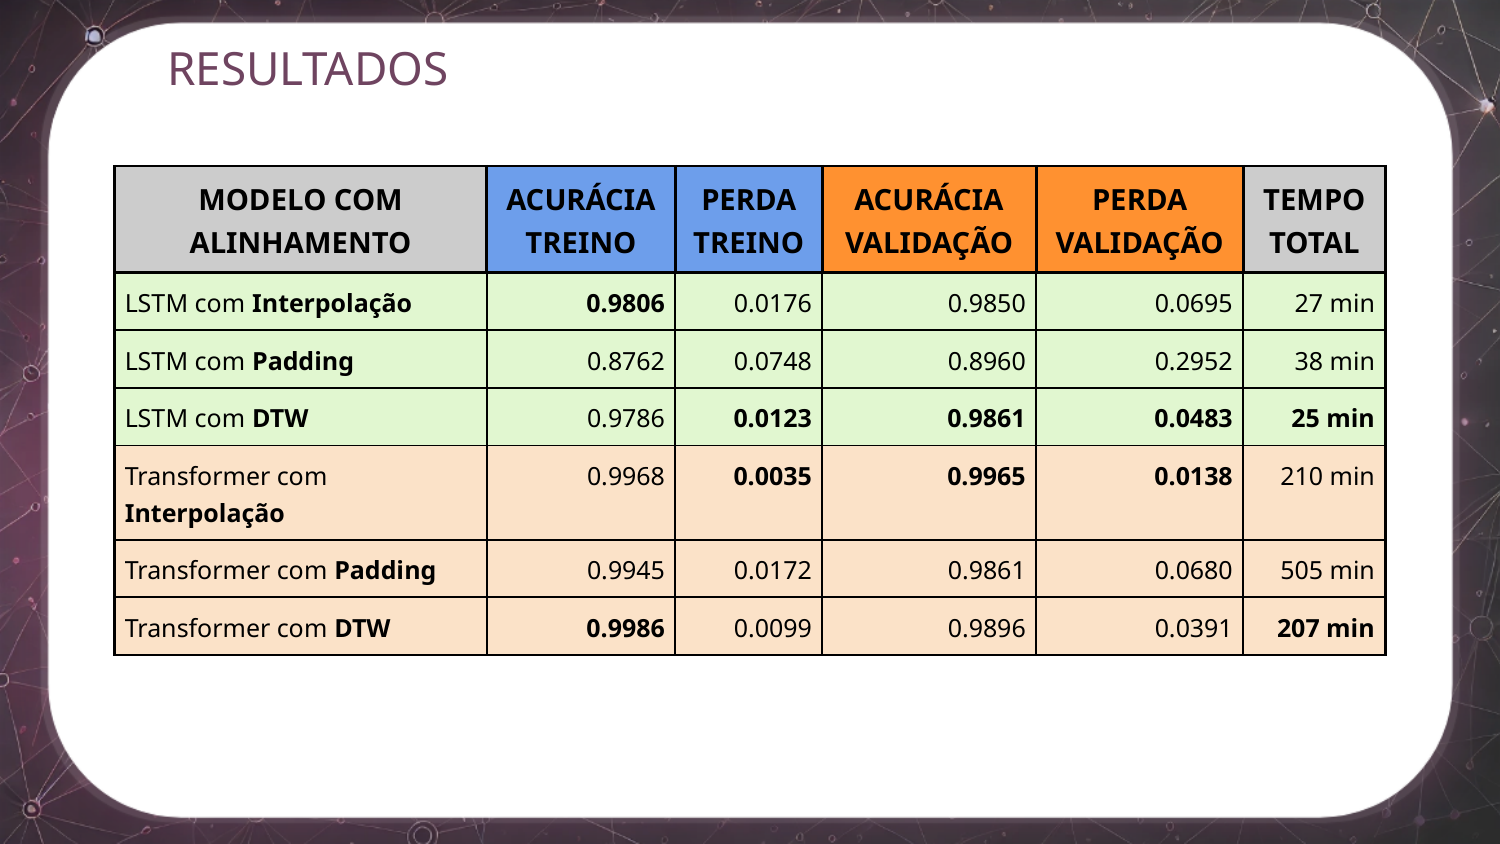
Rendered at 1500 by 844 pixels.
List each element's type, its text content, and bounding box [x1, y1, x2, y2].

table_cell 0.8960 [823, 331, 1035, 387]
table_cell 0.0748 [676, 331, 821, 387]
table_cell LSTM com DTW [116, 389, 486, 445]
table_cell 0.0035 [676, 446, 821, 539]
table_header PERDA VALIDAÇÃO [1038, 167, 1242, 271]
table_cell 207 min [1244, 598, 1384, 654]
table_header TEMPO TOTAL [1245, 167, 1384, 271]
table_header ACURÁCIA VALIDAÇÃO [824, 167, 1035, 271]
table_cell LSTM com Interpolação [116, 274, 486, 329]
table_cell LSTM com Padding [116, 331, 486, 387]
table_cell 505 min [1244, 541, 1384, 596]
table_header PERDA TREINO [677, 167, 821, 271]
table_cell 0.0391 [1037, 598, 1242, 654]
table_cell Transformer com DTW [116, 598, 486, 654]
table_cell 0.9861 [823, 389, 1035, 445]
table_cell 0.9965 [823, 446, 1035, 539]
table_cell 0.0172 [676, 541, 821, 596]
table_header ACURÁCIA TREINO [488, 167, 674, 271]
table_cell 0.0099 [676, 598, 821, 654]
table_cell Transformer com Interpolação [116, 446, 486, 539]
table_cell 0.0138 [1037, 446, 1242, 539]
table_cell Transformer com Padding [116, 541, 486, 596]
table_cell 0.9945 [488, 541, 674, 596]
table_cell 0.9786 [488, 389, 674, 445]
table_cell 0.9896 [823, 598, 1035, 654]
table_cell 210 min [1244, 446, 1384, 539]
table_cell 27 min [1244, 274, 1384, 329]
picture [0, 0, 1500, 844]
table_cell 0.0176 [676, 274, 821, 329]
table_cell 0.0483 [1037, 389, 1242, 445]
text_box RESULTADOS [152, 24, 1354, 124]
table_cell 0.0123 [676, 389, 821, 445]
table_cell 25 min [1244, 389, 1384, 445]
table_cell 0.9968 [488, 446, 674, 539]
table_cell 0.0695 [1037, 274, 1242, 329]
table_cell 0.9850 [823, 274, 1035, 329]
table_cell 38 min [1244, 331, 1384, 387]
table_cell 0.9986 [488, 598, 674, 654]
table_cell 0.0680 [1037, 541, 1242, 596]
table_cell 0.2952 [1037, 331, 1242, 387]
table_cell 0.9861 [823, 541, 1035, 596]
table_header MODELO COM ALINHAMENTO [116, 167, 485, 271]
table_cell 0.8762 [488, 331, 674, 387]
table_cell 0.9806 [488, 274, 674, 329]
